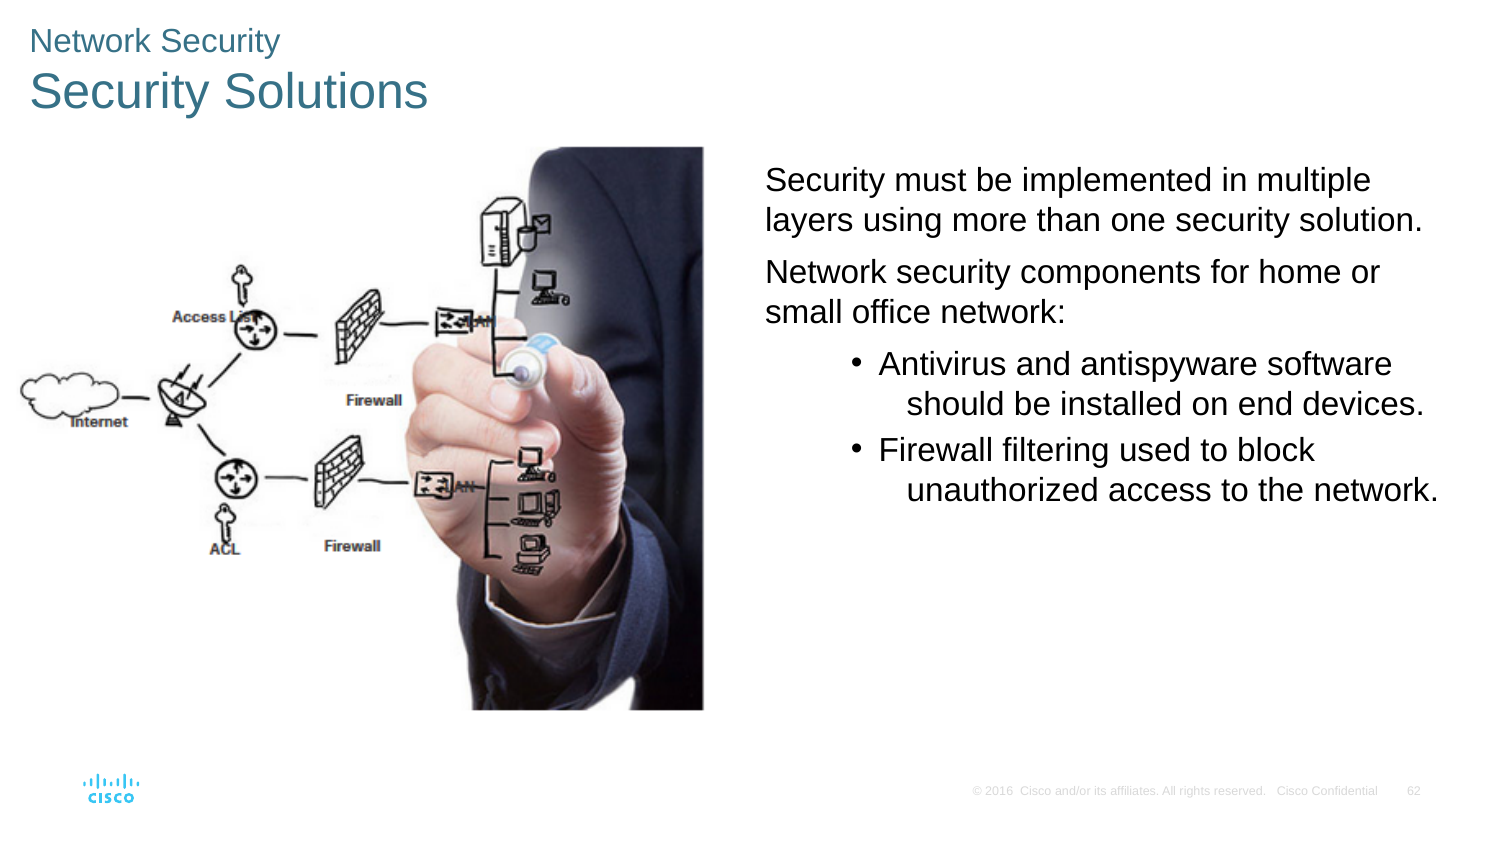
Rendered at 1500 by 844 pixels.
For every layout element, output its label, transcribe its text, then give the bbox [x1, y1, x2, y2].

picture [14, 144, 714, 722]
title Network Security Security Solutions [14, 6, 714, 132]
list Security must be implemented in multiple layers using more than one security solution. Network security components for home or small office network: Antivirus and antispyware software should be installed on end devices. Firewall filtering used to block unauthorized access to the network. [750, 150, 1474, 662]
